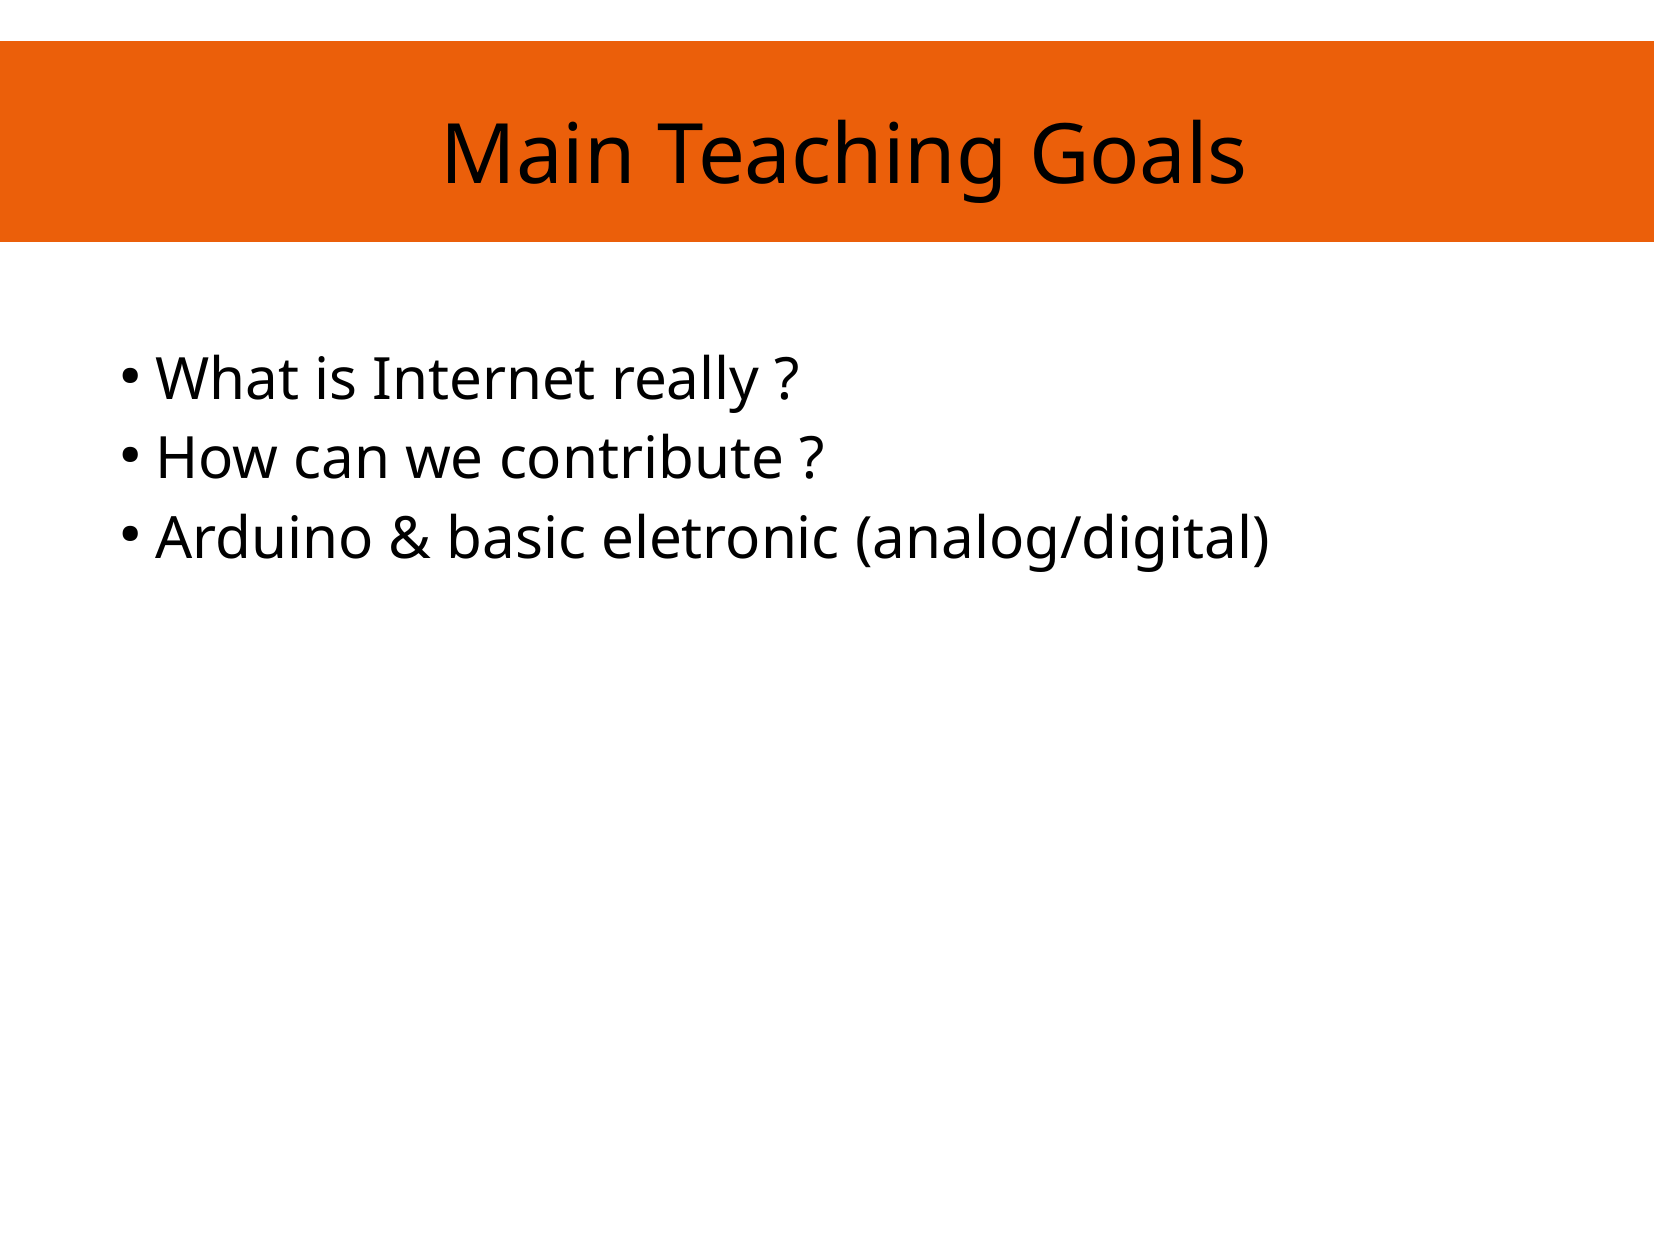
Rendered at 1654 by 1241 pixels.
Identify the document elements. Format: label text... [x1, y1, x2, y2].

text_box [0, 41, 1654, 242]
text_box Main Teaching Goals [237, 86, 1453, 201]
text_box What is Internet really ? How can we contribute ? Arduino & basic eletronic (analog/digital) [105, 330, 1546, 594]
